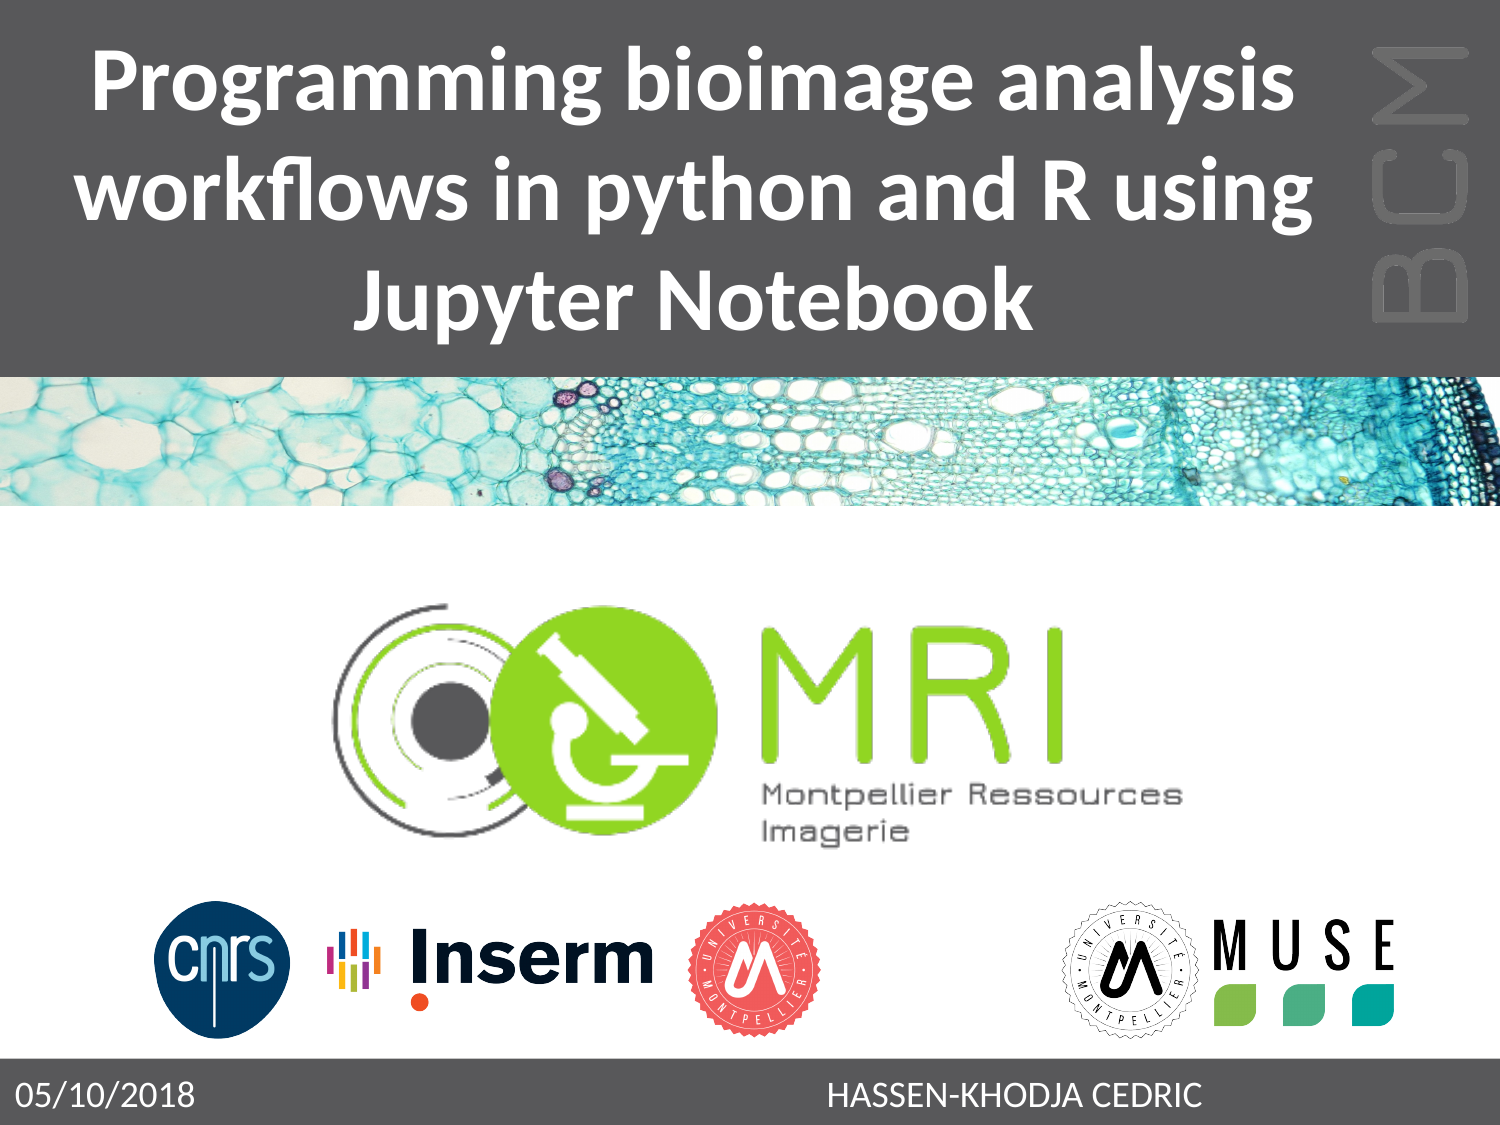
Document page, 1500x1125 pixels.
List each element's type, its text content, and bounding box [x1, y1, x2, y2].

picture [1358, 29, 1477, 343]
picture [154, 901, 1394, 1039]
text_box Programming bioimage analysis workflows in python and R using Jupyter Notebook [23, 11, 1365, 357]
picture [0, 377, 1500, 506]
picture [326, 602, 1193, 854]
text_box 05/10/2018 HASSEN-KHODJA CEDRIC [0, 1058, 1500, 1125]
text_box [0, 0, 1500, 377]
